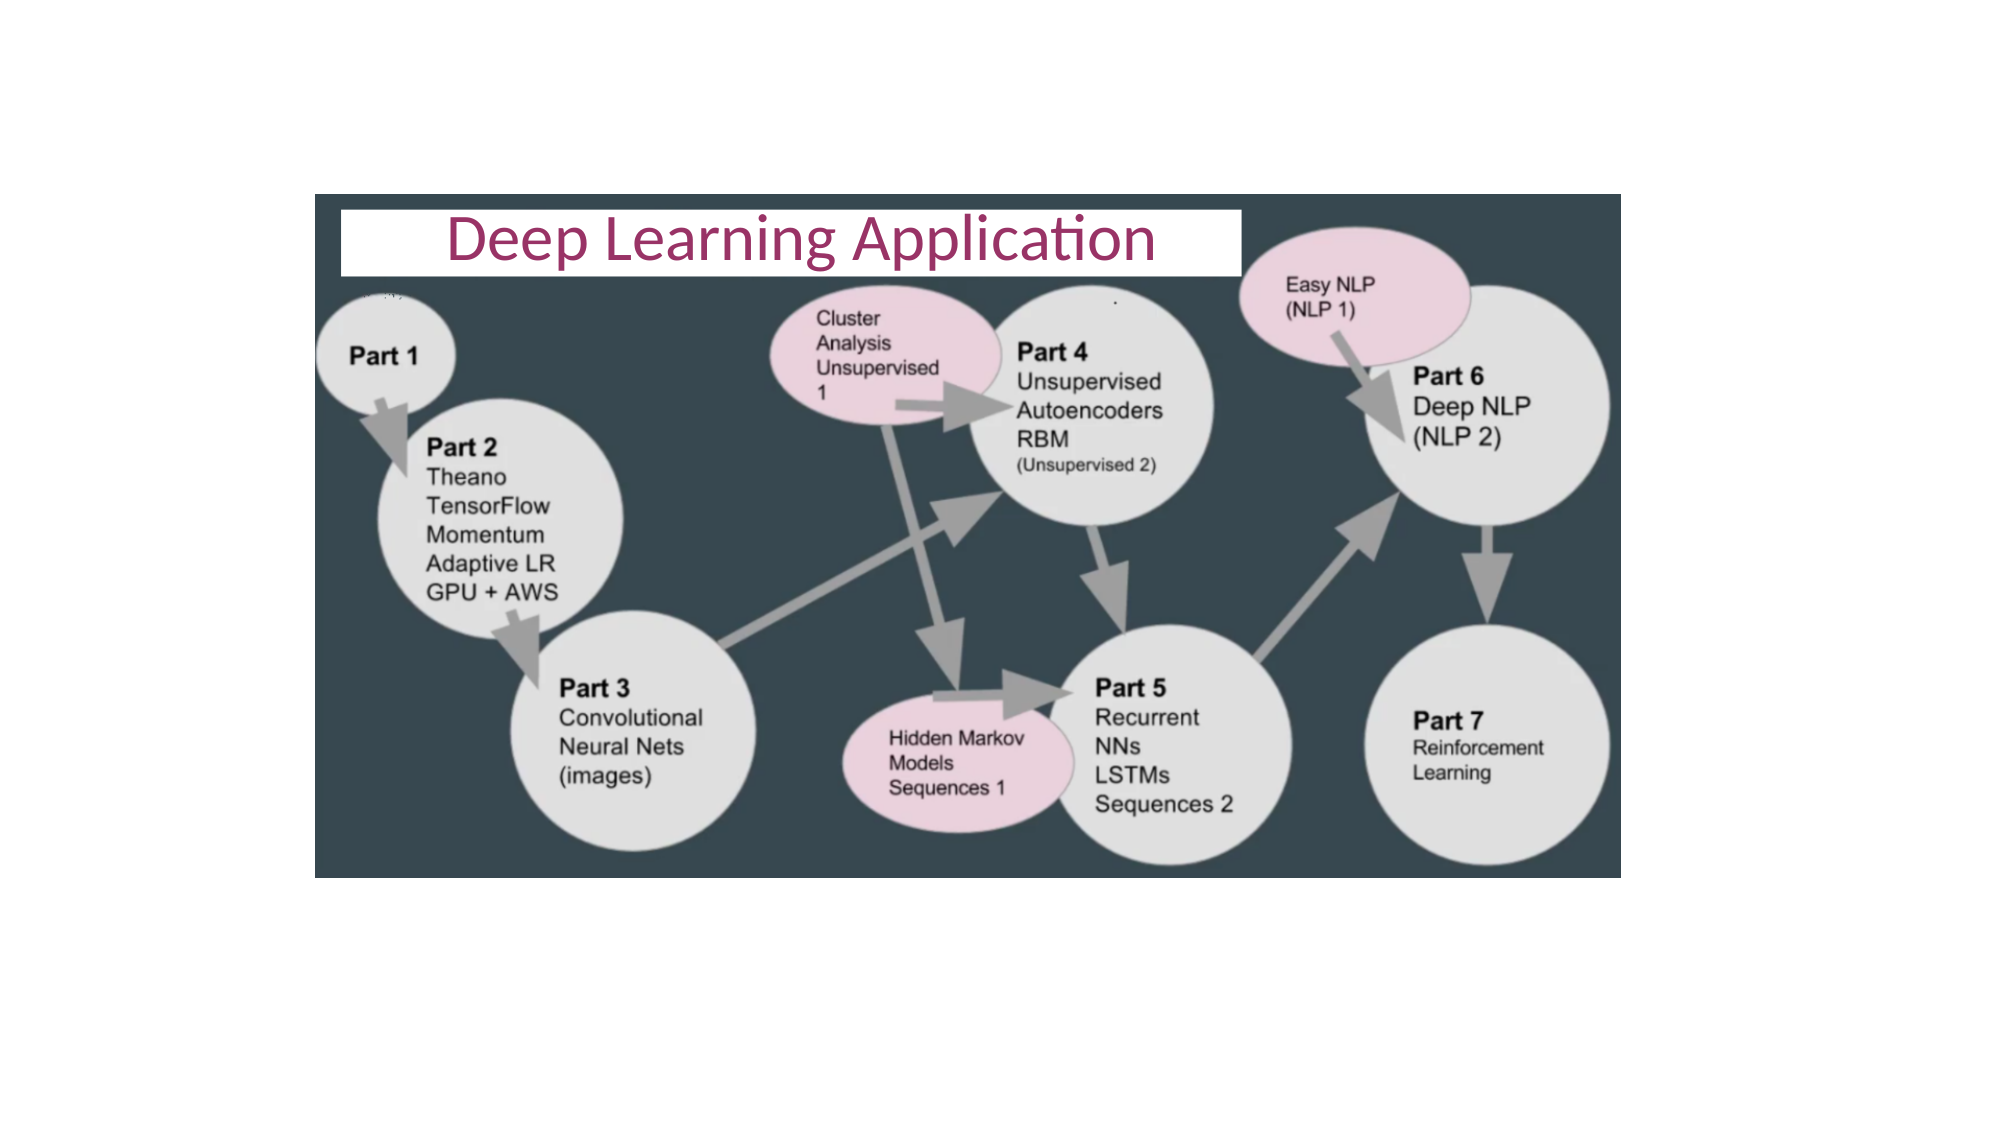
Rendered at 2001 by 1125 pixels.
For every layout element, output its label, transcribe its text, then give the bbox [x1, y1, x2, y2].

picture [315, 194, 1621, 878]
title Deep Learning Application [195, 195, 1426, 330]
